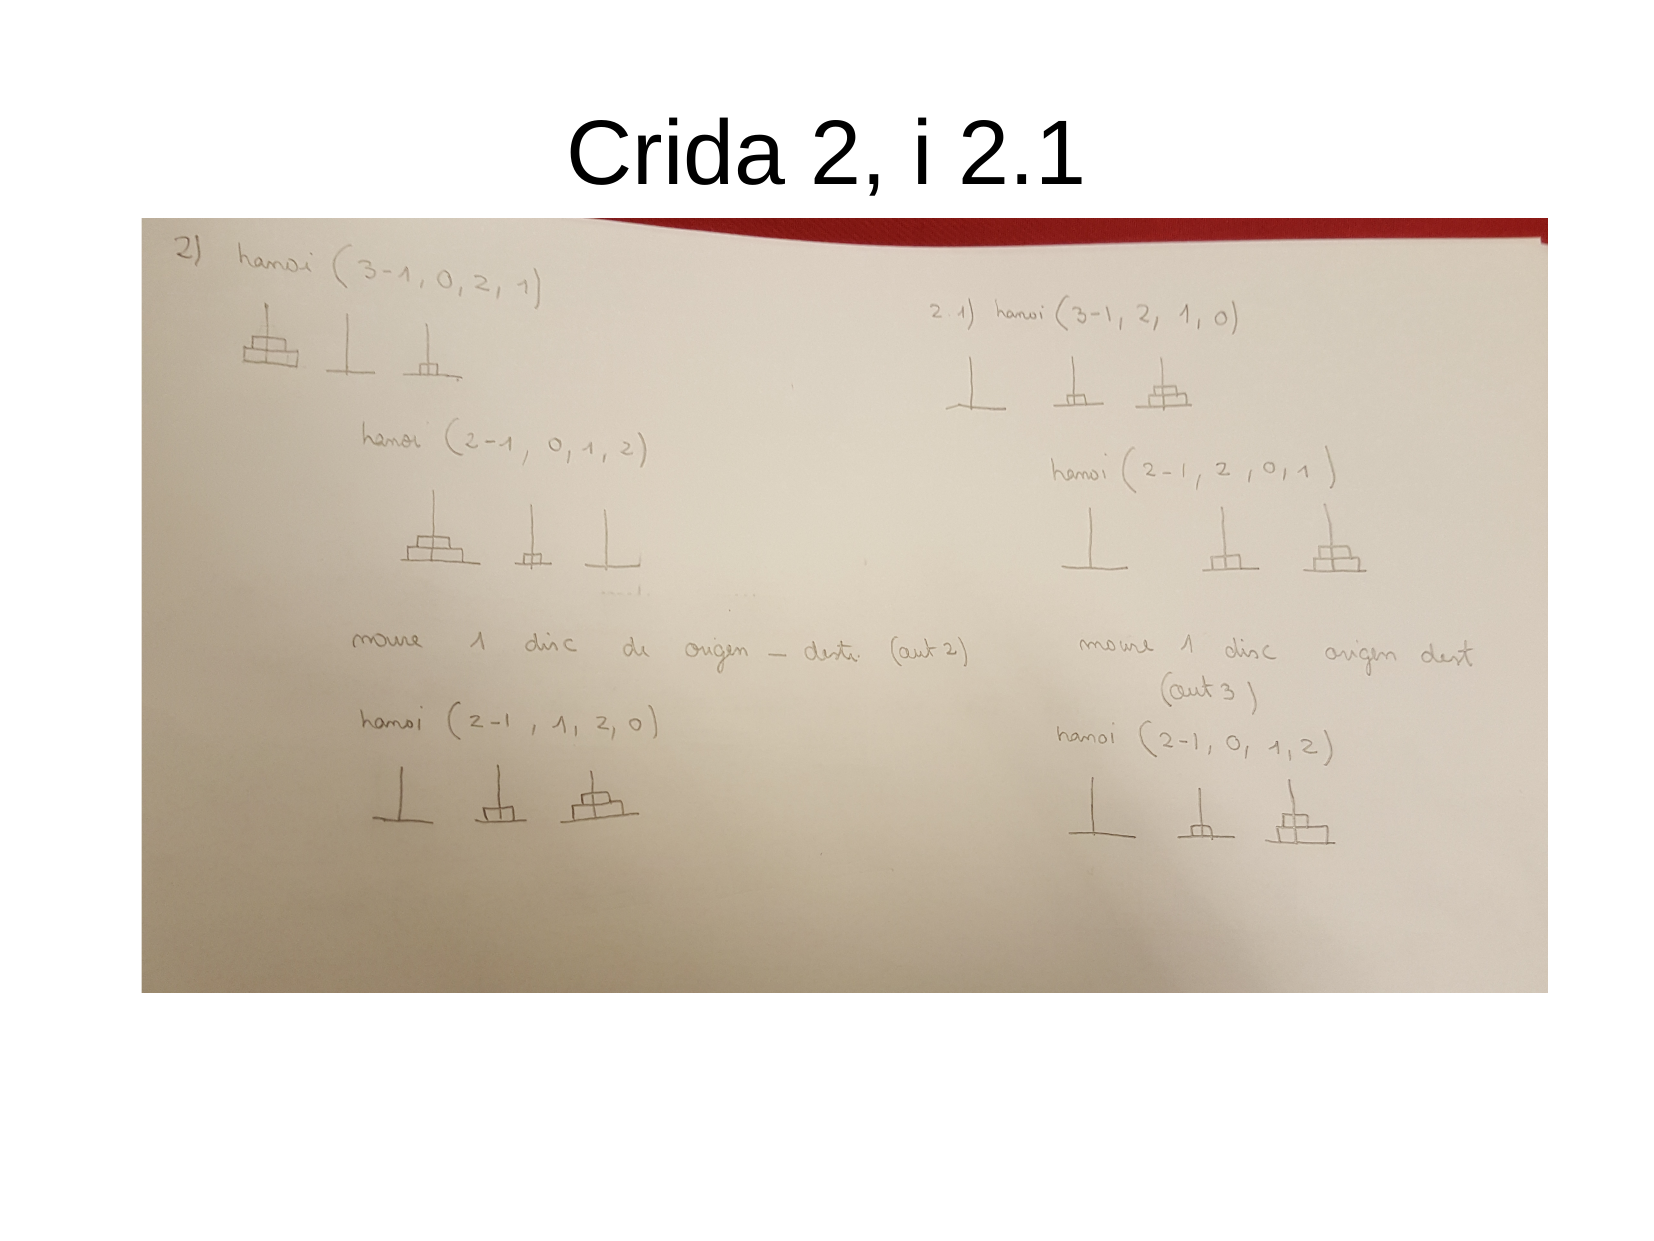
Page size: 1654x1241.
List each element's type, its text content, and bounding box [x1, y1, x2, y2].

picture [141, 218, 1548, 993]
title Crida 2, i 2.1 [82, 49, 1571, 257]
